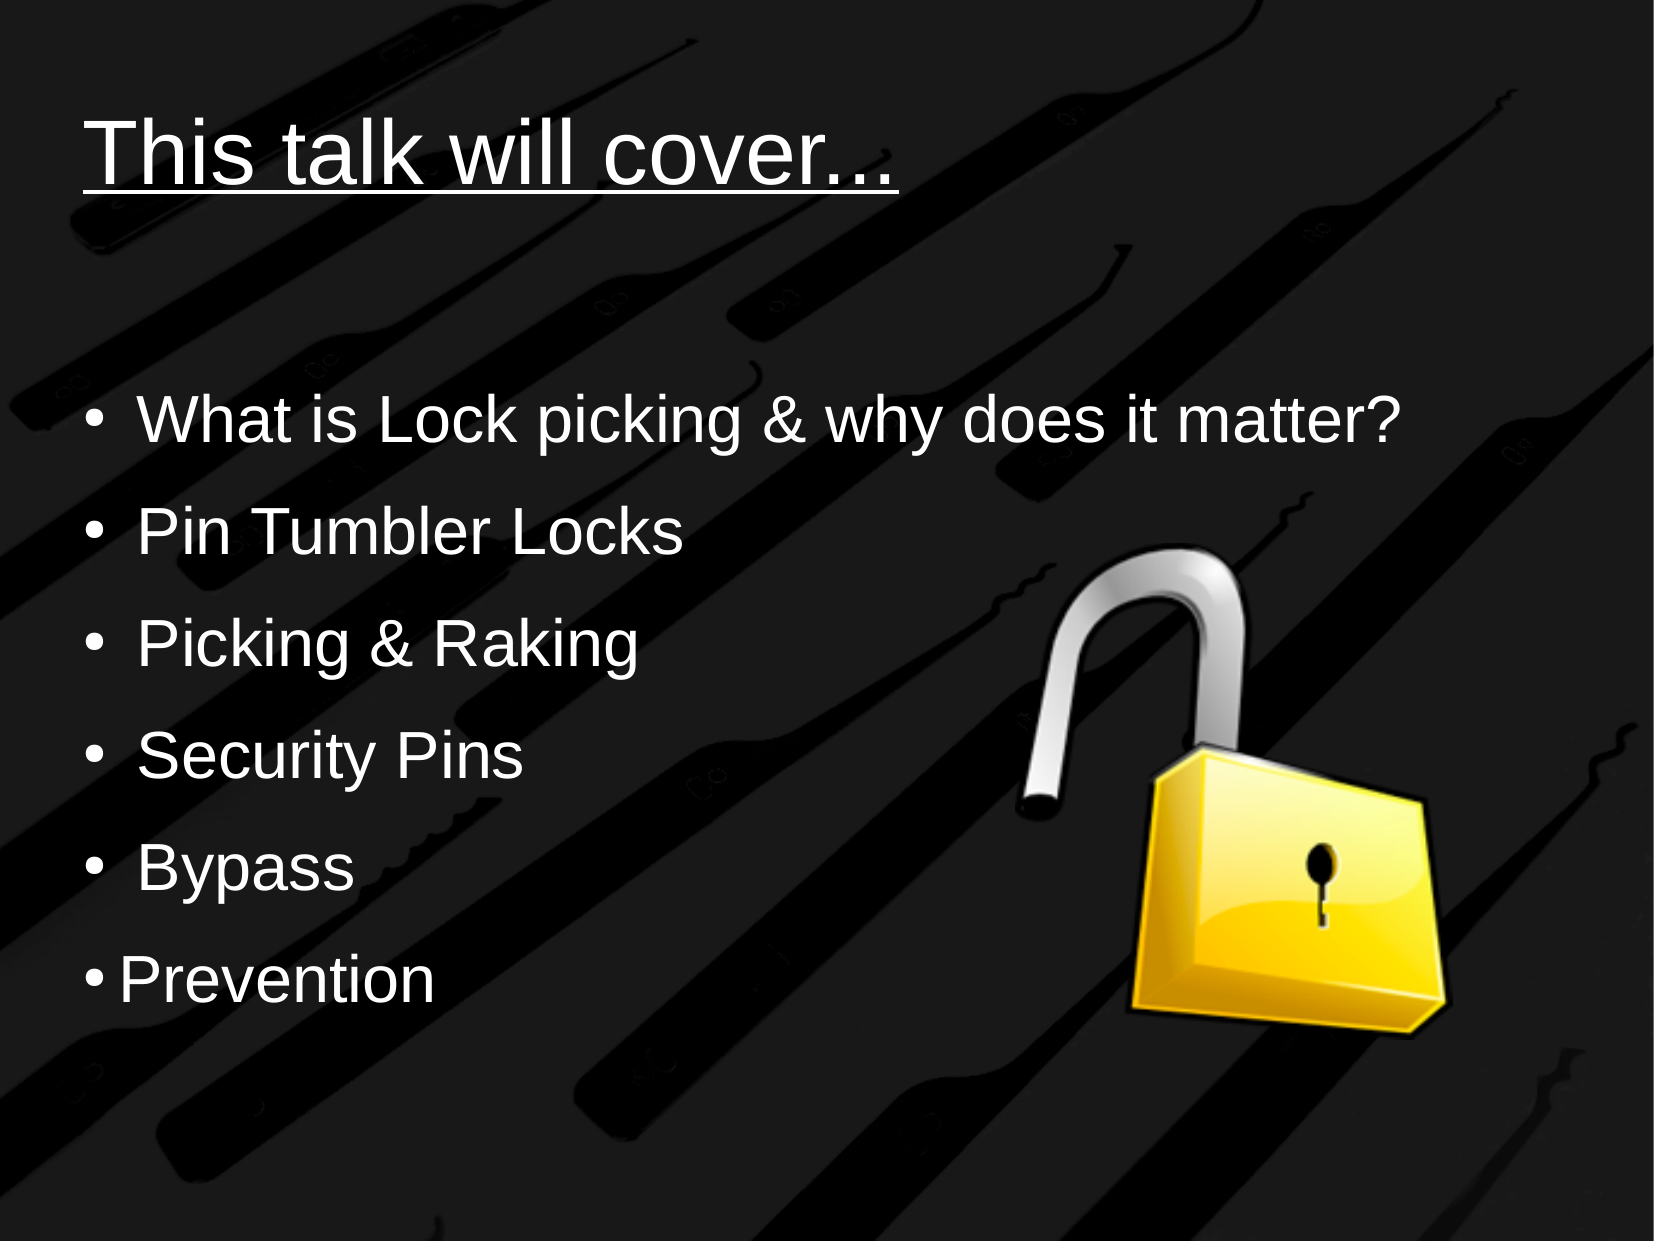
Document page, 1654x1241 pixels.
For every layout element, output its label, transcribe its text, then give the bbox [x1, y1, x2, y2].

title This talk will cover... [82, 49, 1571, 257]
picture [1015, 543, 1453, 1040]
subtitle What is Lock picking & why does it matter? Pin Tumbler Locks Picking & Raking Security Pins Bypass Prevention [82, 271, 1571, 1241]
picture [0, 0, 1654, 1241]
